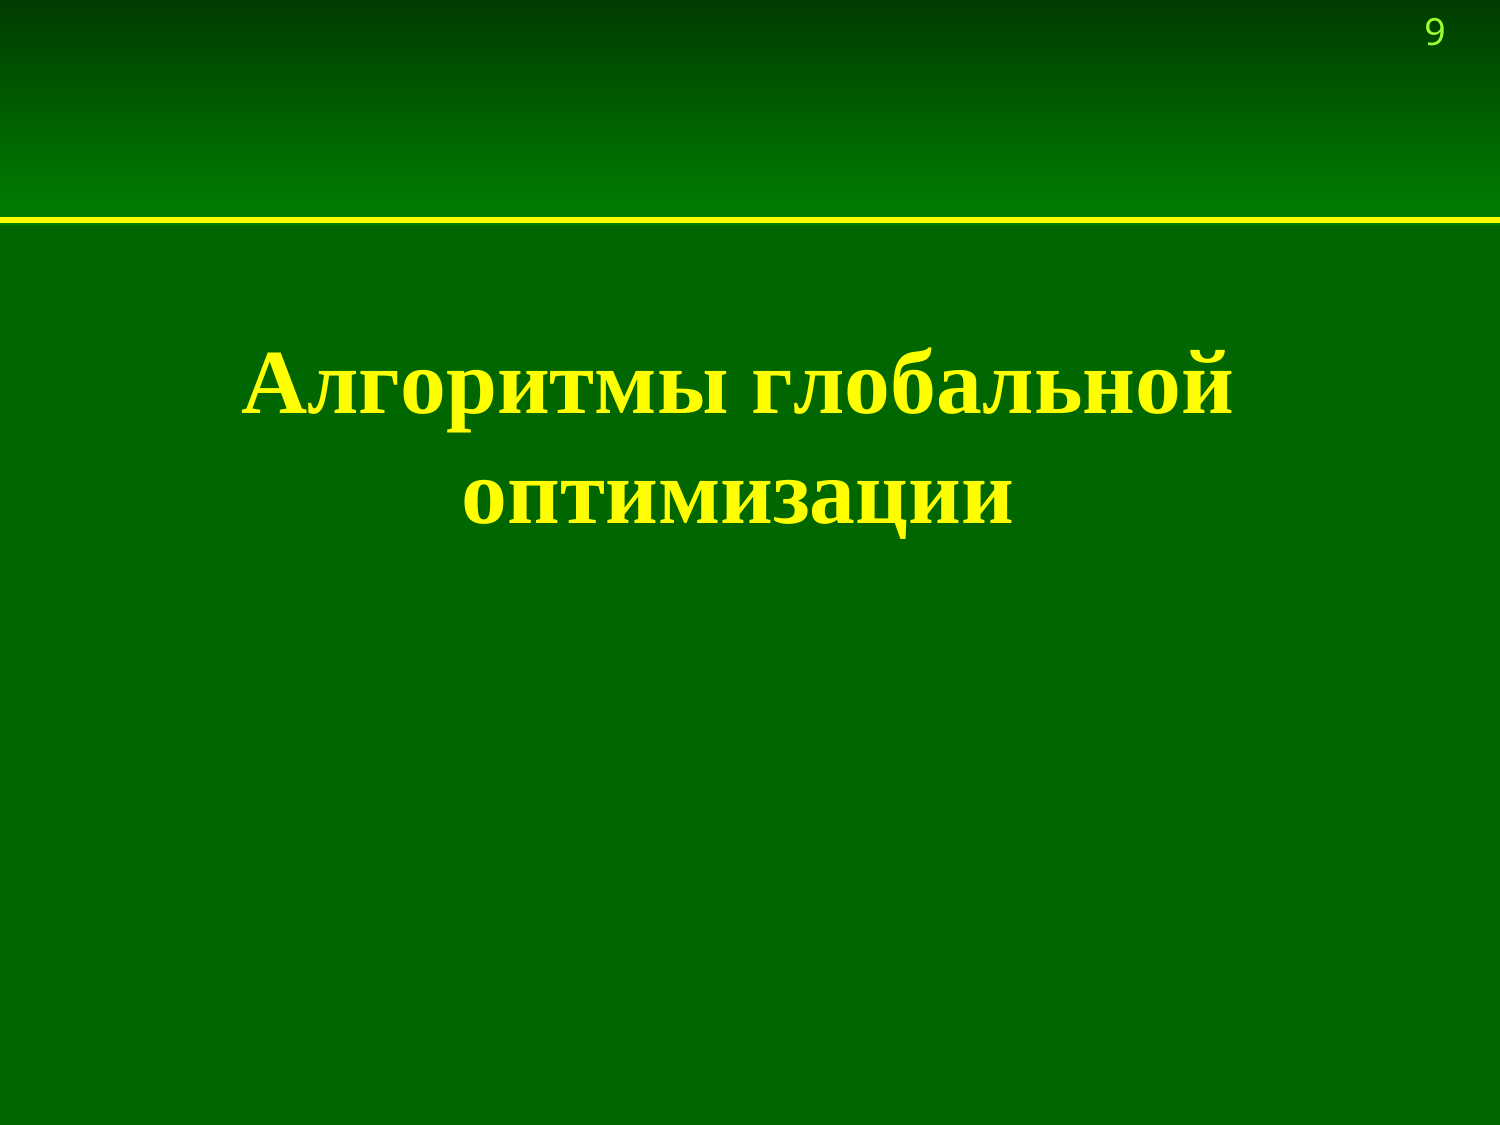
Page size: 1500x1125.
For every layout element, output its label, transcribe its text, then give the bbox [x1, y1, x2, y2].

text_box Алгоритмы глобальной оптимизации [29, 314, 1447, 550]
